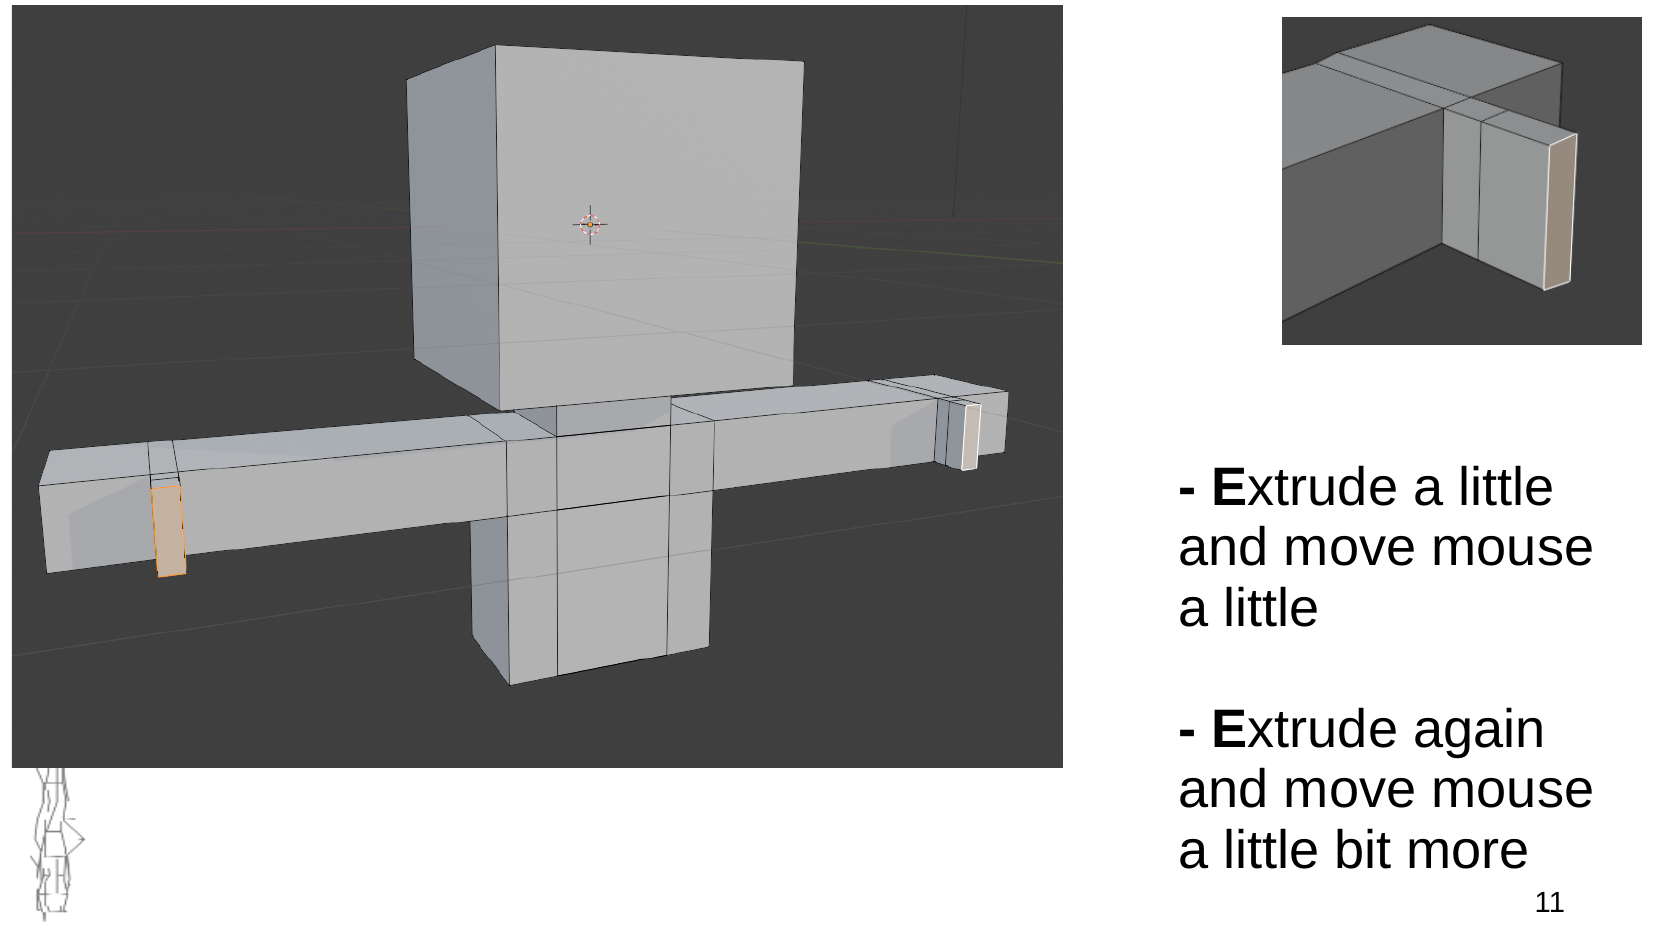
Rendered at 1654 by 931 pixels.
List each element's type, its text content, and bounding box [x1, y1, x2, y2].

text_box - Extrude a little and move mouse a little - Extrude again and move mouse a little bit more [1163, 448, 1636, 888]
picture [1282, 11, 1645, 345]
picture [11, 5, 1063, 768]
